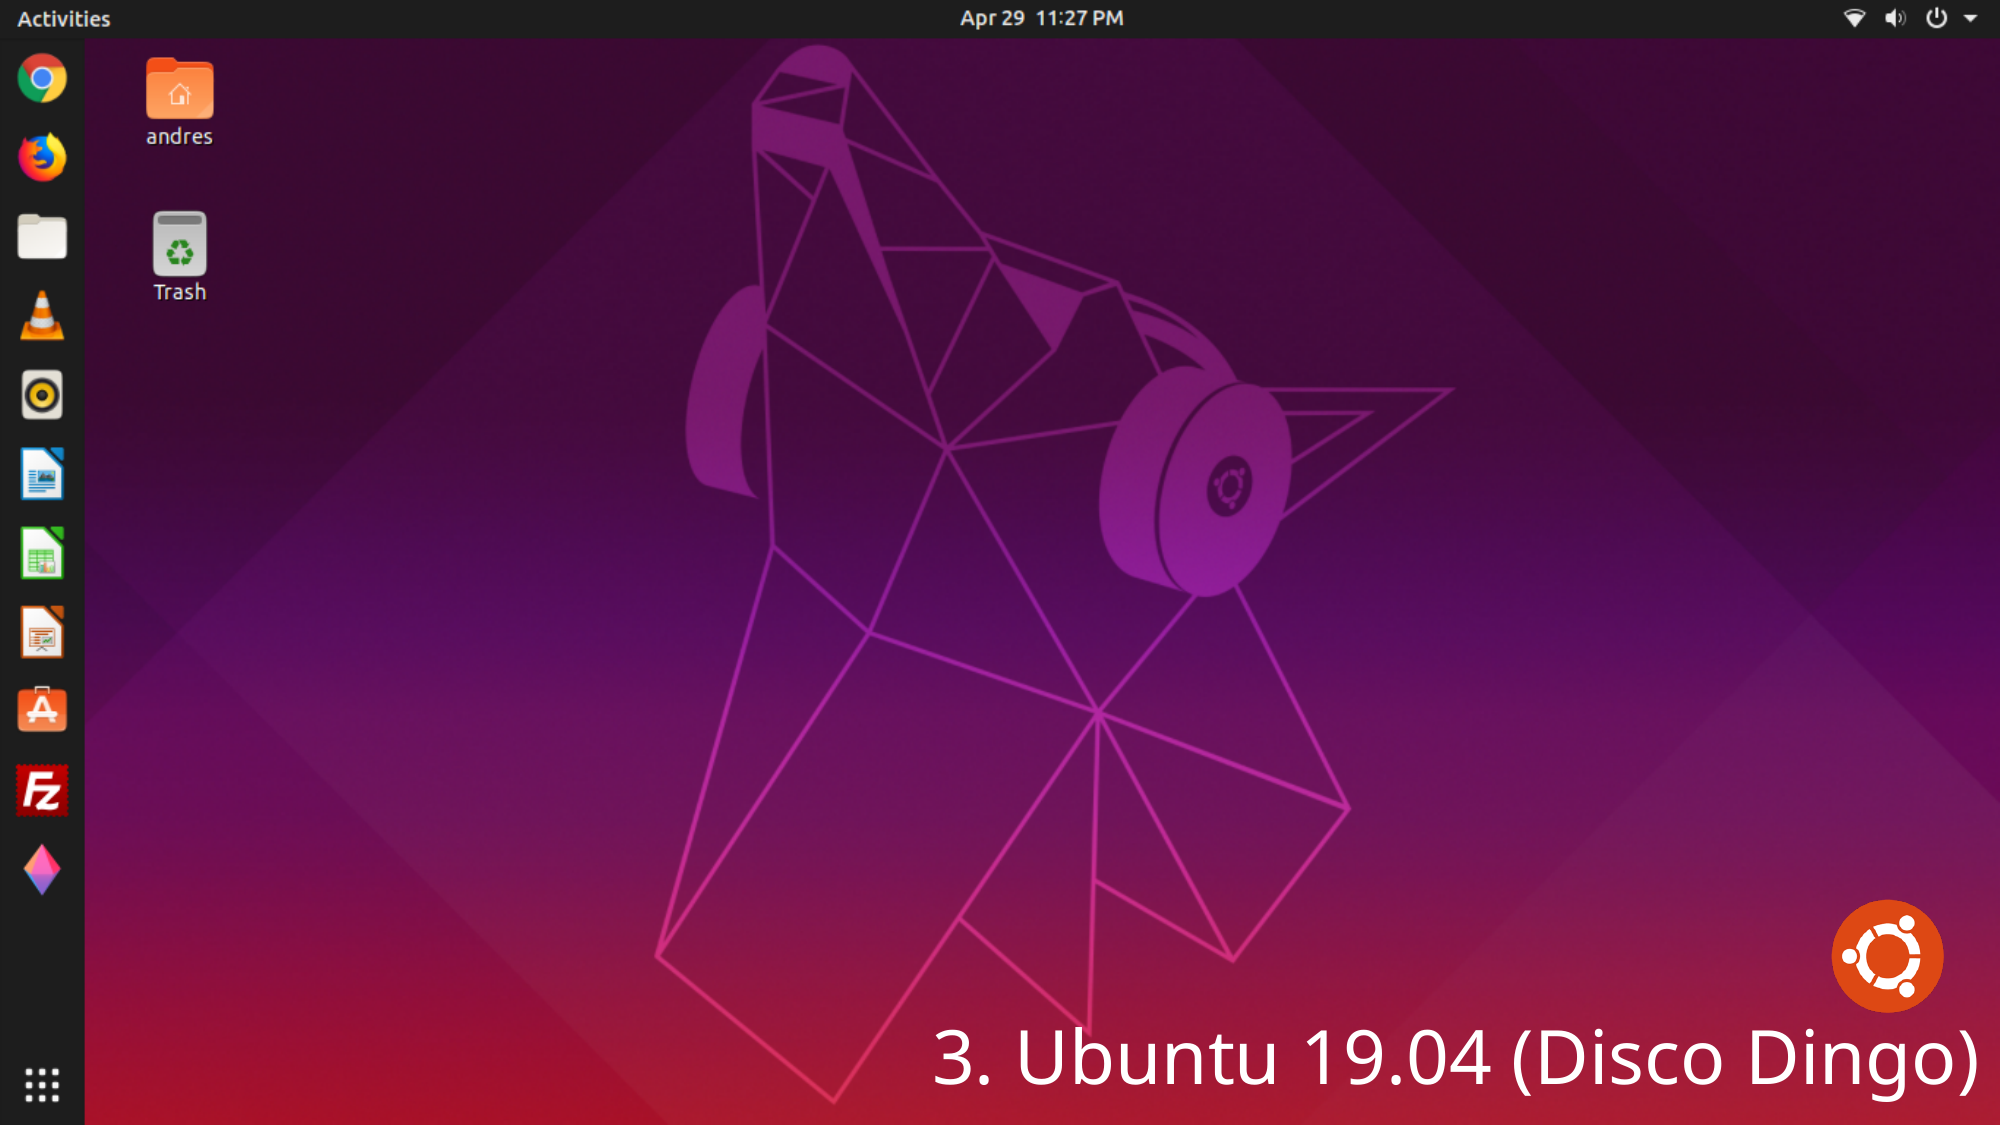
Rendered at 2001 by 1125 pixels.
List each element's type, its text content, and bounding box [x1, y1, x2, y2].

picture [0, 0, 2000, 1125]
title 3. Ubuntu 19.04 (Disco Dingo) [932, 1012, 2000, 1125]
